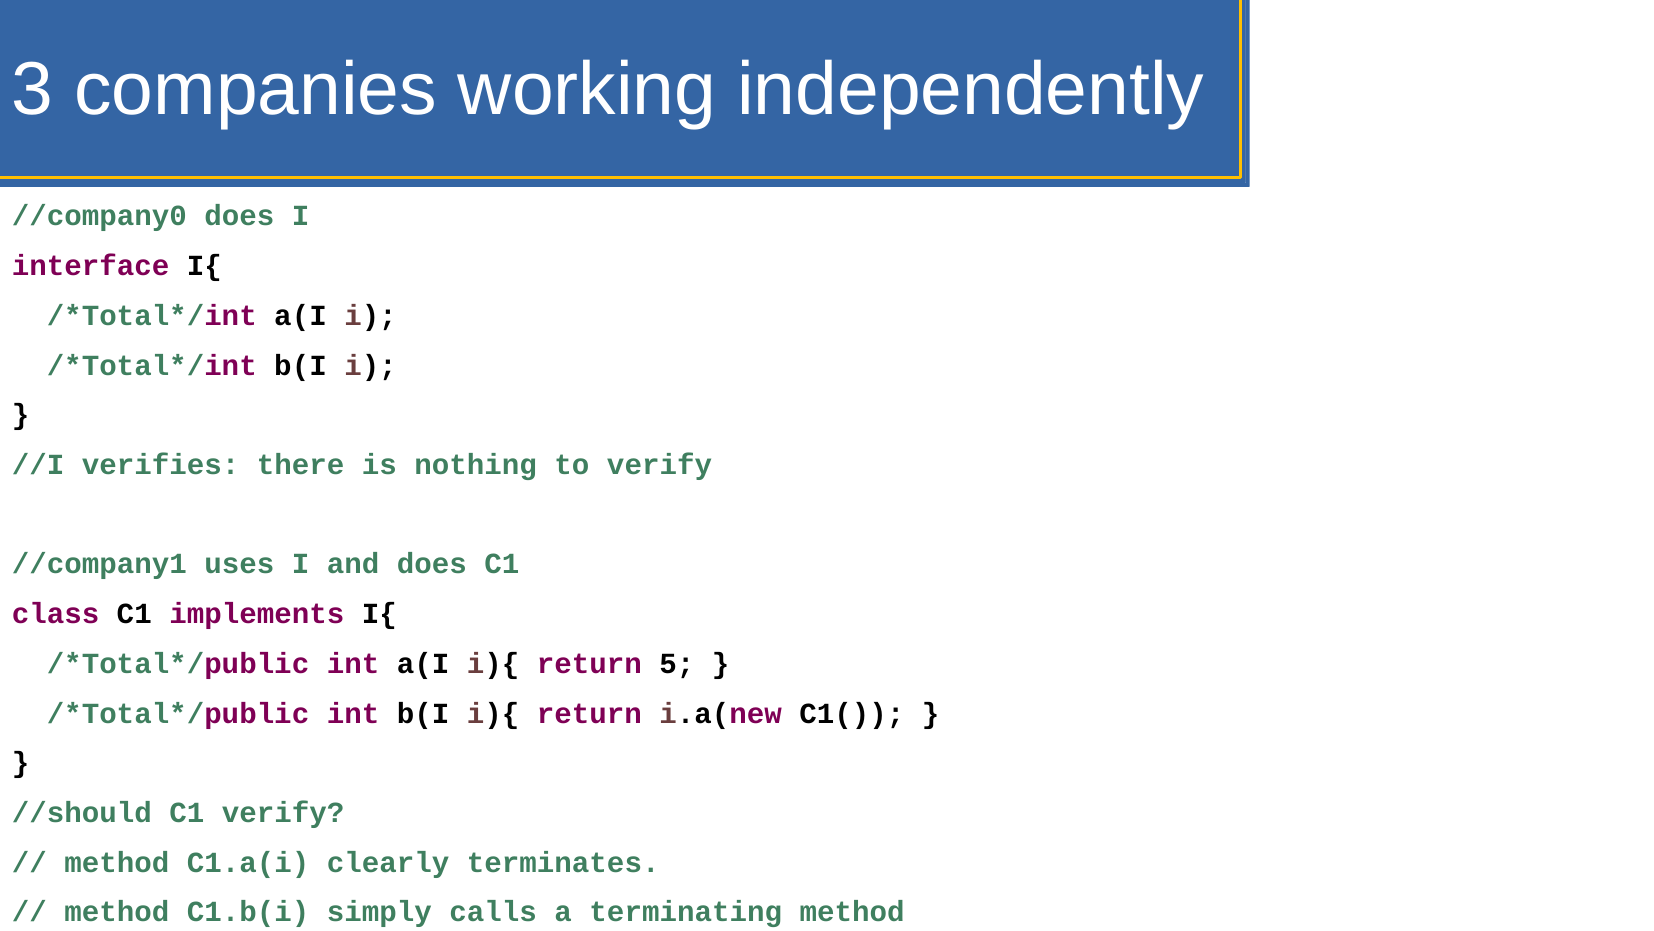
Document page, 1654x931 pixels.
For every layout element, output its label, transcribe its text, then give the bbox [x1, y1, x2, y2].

list //company0 does I interface I{ /*Total*/int a(I i); /*Total*/int b(I i); } //I verifies: there is nothing to verify //company1 uses I and does C1 class C1 implements I{ /*Total*/public int a(I i){ return 5; } /*Total*/public int b(I i){ return i.a(new C1()); } } //should C1 verify? // method C1.a(i) clearly terminates. // method C1.b(i) simply calls a terminating method [11, 142, 1051, 931]
title 3 companies working independently [11, 4, 1238, 173]
